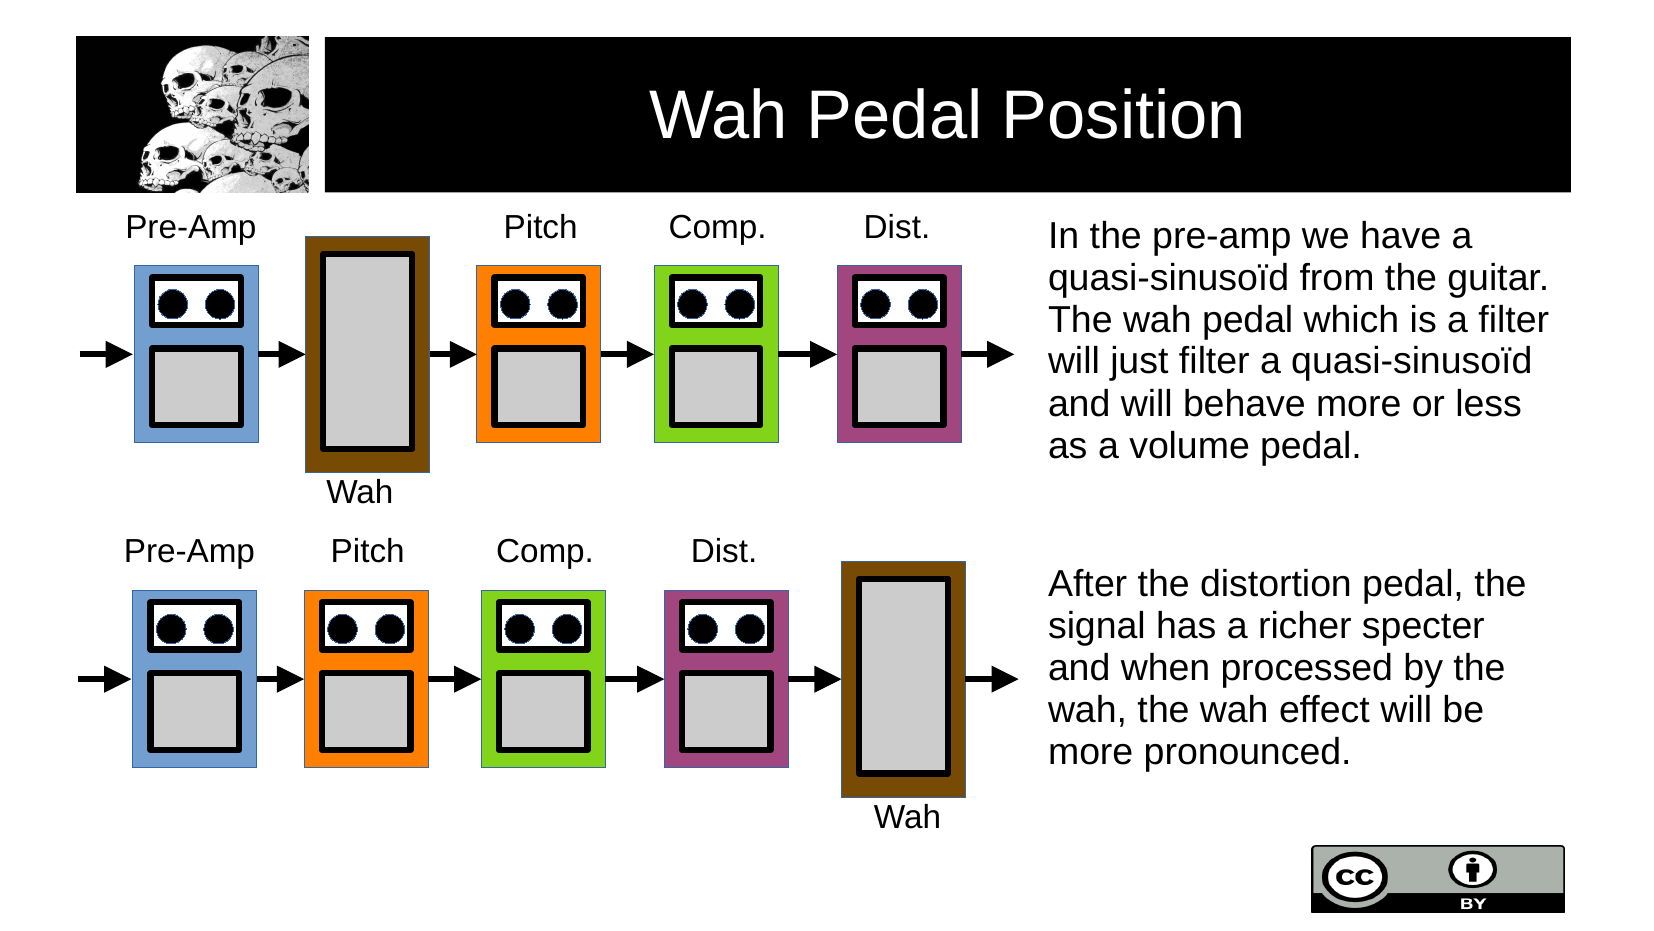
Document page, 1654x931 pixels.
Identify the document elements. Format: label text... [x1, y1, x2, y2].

text_box [841, 561, 966, 798]
text_box Pre-Amp [109, 525, 293, 585]
text_box Wah [859, 791, 978, 844]
text_box After the distortion pedal, the signal has a richer specter and when processed by the wah, the wah effect will be more pronounced. [1033, 555, 1565, 821]
text_box [134, 265, 259, 443]
text_box Wah [311, 473, 430, 519]
picture [76, 36, 309, 193]
text_box [837, 265, 962, 443]
text_box Pitch [315, 525, 434, 585]
picture [1311, 845, 1565, 913]
text_box [132, 590, 257, 768]
text_box [305, 236, 430, 473]
text_box Comp. [654, 200, 808, 253]
text_box Dist. [848, 200, 968, 253]
text_box [654, 265, 779, 443]
text_box [481, 590, 606, 768]
text_box [664, 590, 789, 768]
text_box In the pre-amp we have a quasi-sinusoïd from the guitar. The wah pedal which is a filter will just filter a quasi-sinusoïd and will behave more or less as a volume pedal. [1033, 206, 1565, 555]
text_box [304, 590, 429, 768]
text_box Comp. [481, 525, 635, 578]
text_box [476, 265, 601, 443]
title Wah Pedal Position [324, 37, 1571, 193]
text_box Pitch [488, 200, 607, 260]
text_box Pre-Amp [110, 200, 294, 260]
text_box Dist. [676, 525, 795, 578]
